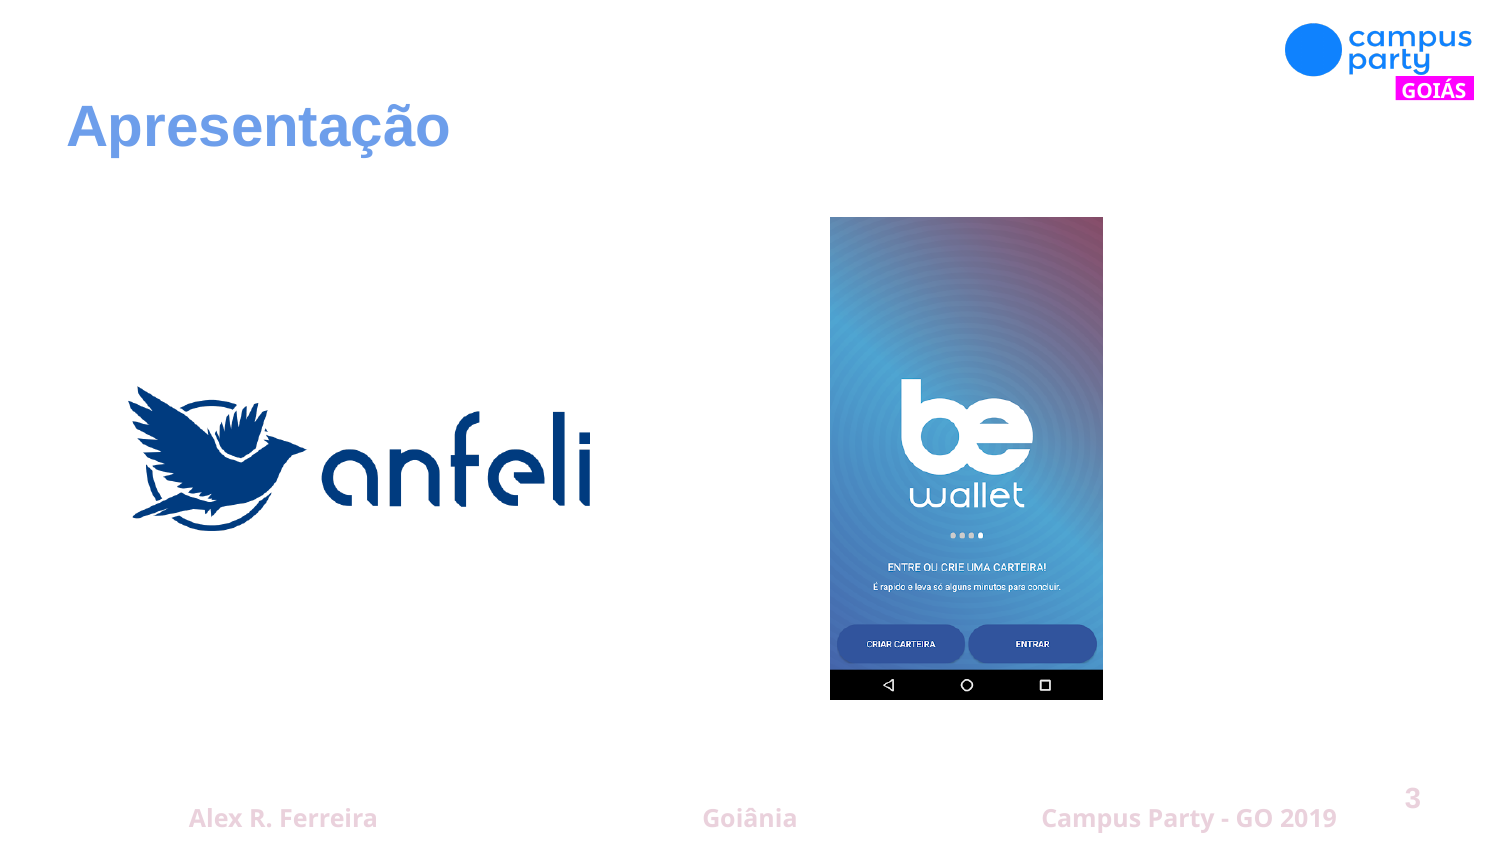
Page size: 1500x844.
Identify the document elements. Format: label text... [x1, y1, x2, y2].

picture [1280, 18, 1477, 80]
title Apresentação [51, 72, 1449, 167]
slide_number <número> [1389, 764, 1480, 830]
picture [128, 386, 590, 531]
picture [830, 217, 1103, 700]
